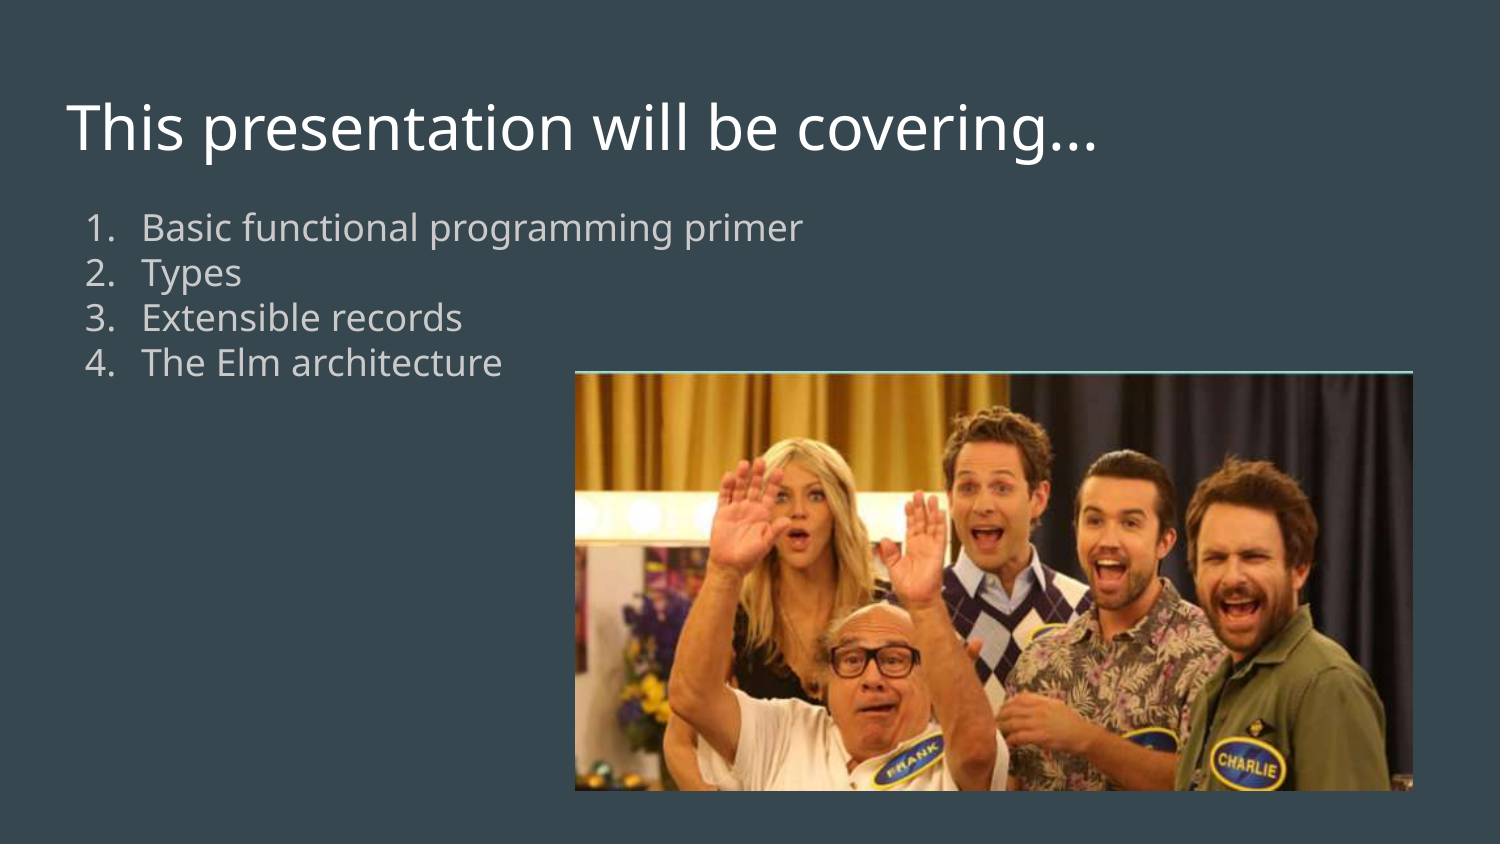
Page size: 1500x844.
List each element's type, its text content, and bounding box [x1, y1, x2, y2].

picture [575, 371, 1413, 791]
list Basic functional programming primer Types Extensible records The Elm architecture [51, 189, 1449, 750]
title This presentation will be covering... [51, 72, 1449, 167]
